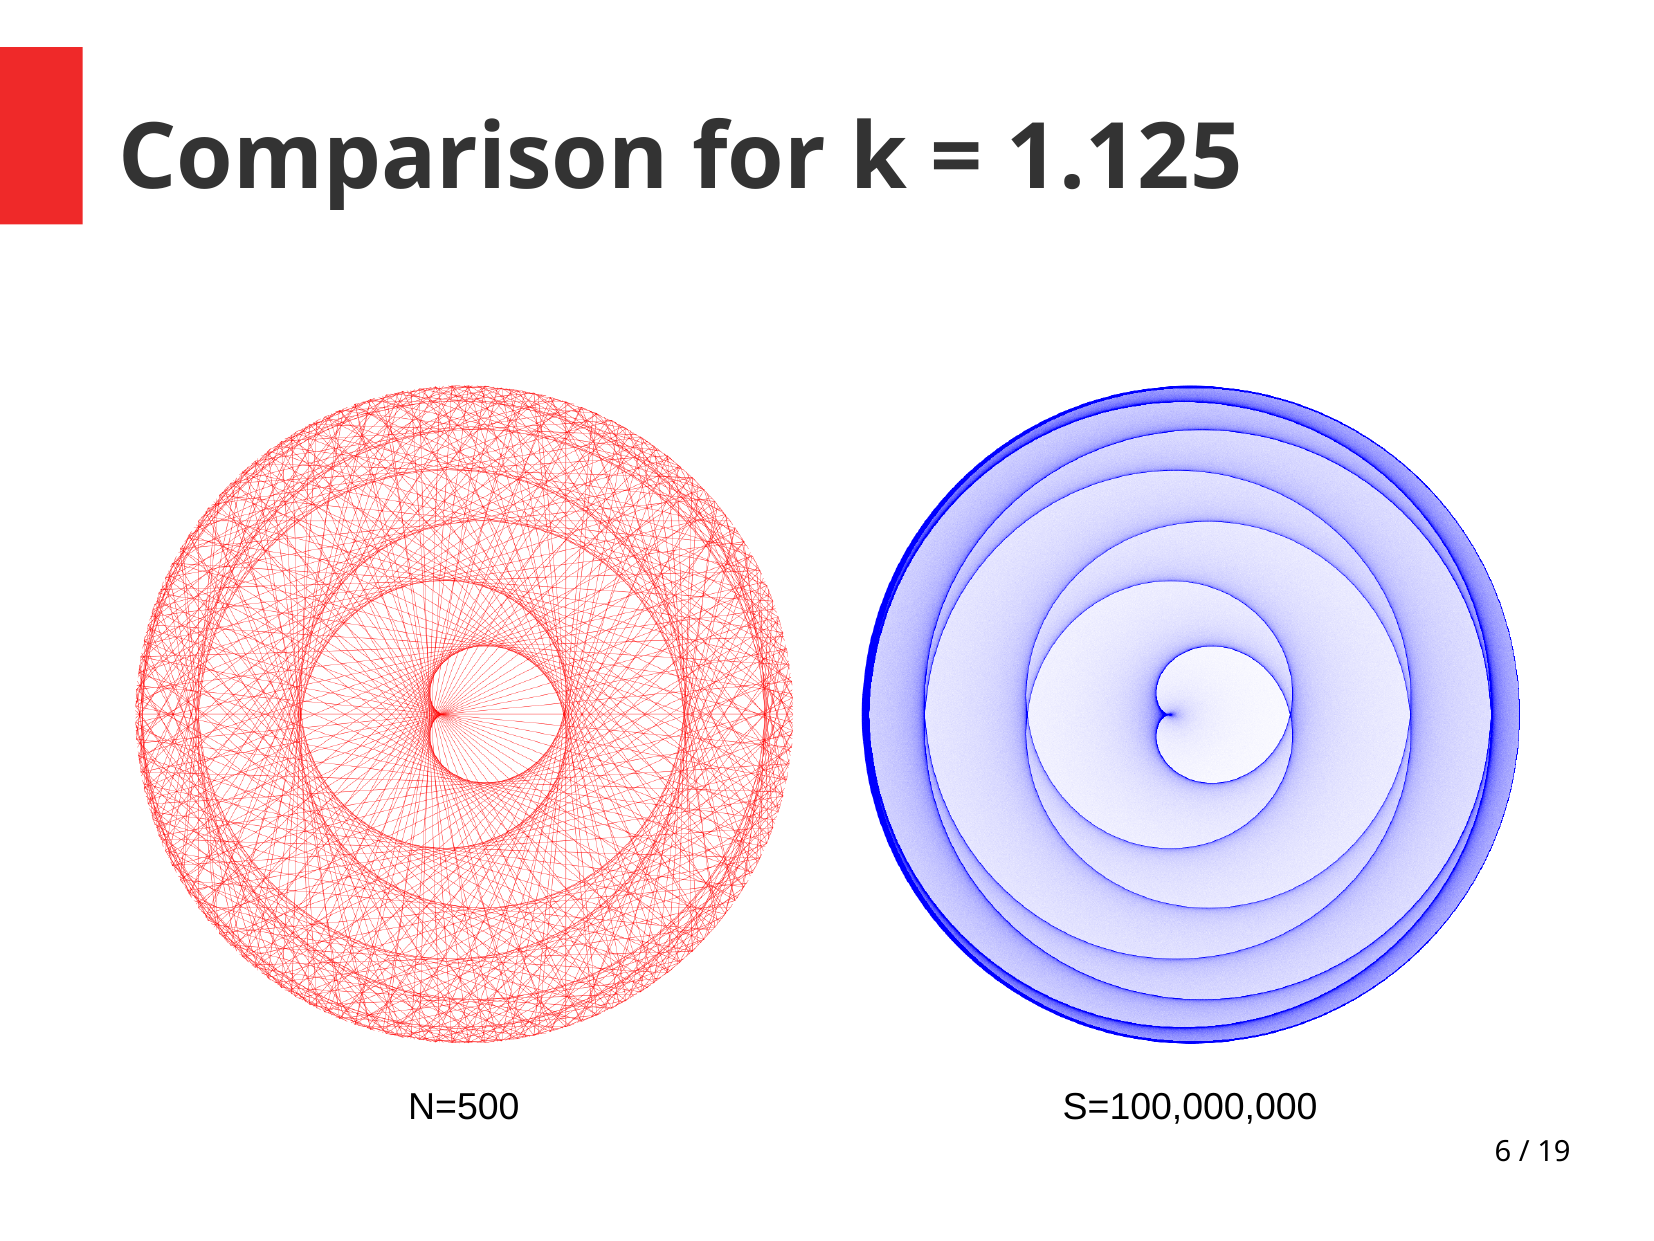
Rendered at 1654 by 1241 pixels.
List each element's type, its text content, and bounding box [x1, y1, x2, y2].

picture [118, 368, 810, 1060]
text_box S=100,000,000 [1047, 1077, 1333, 1135]
text_box N=500 [393, 1077, 535, 1135]
title Comparison for k = 1.125 [118, 49, 1571, 257]
picture [844, 368, 1536, 1060]
